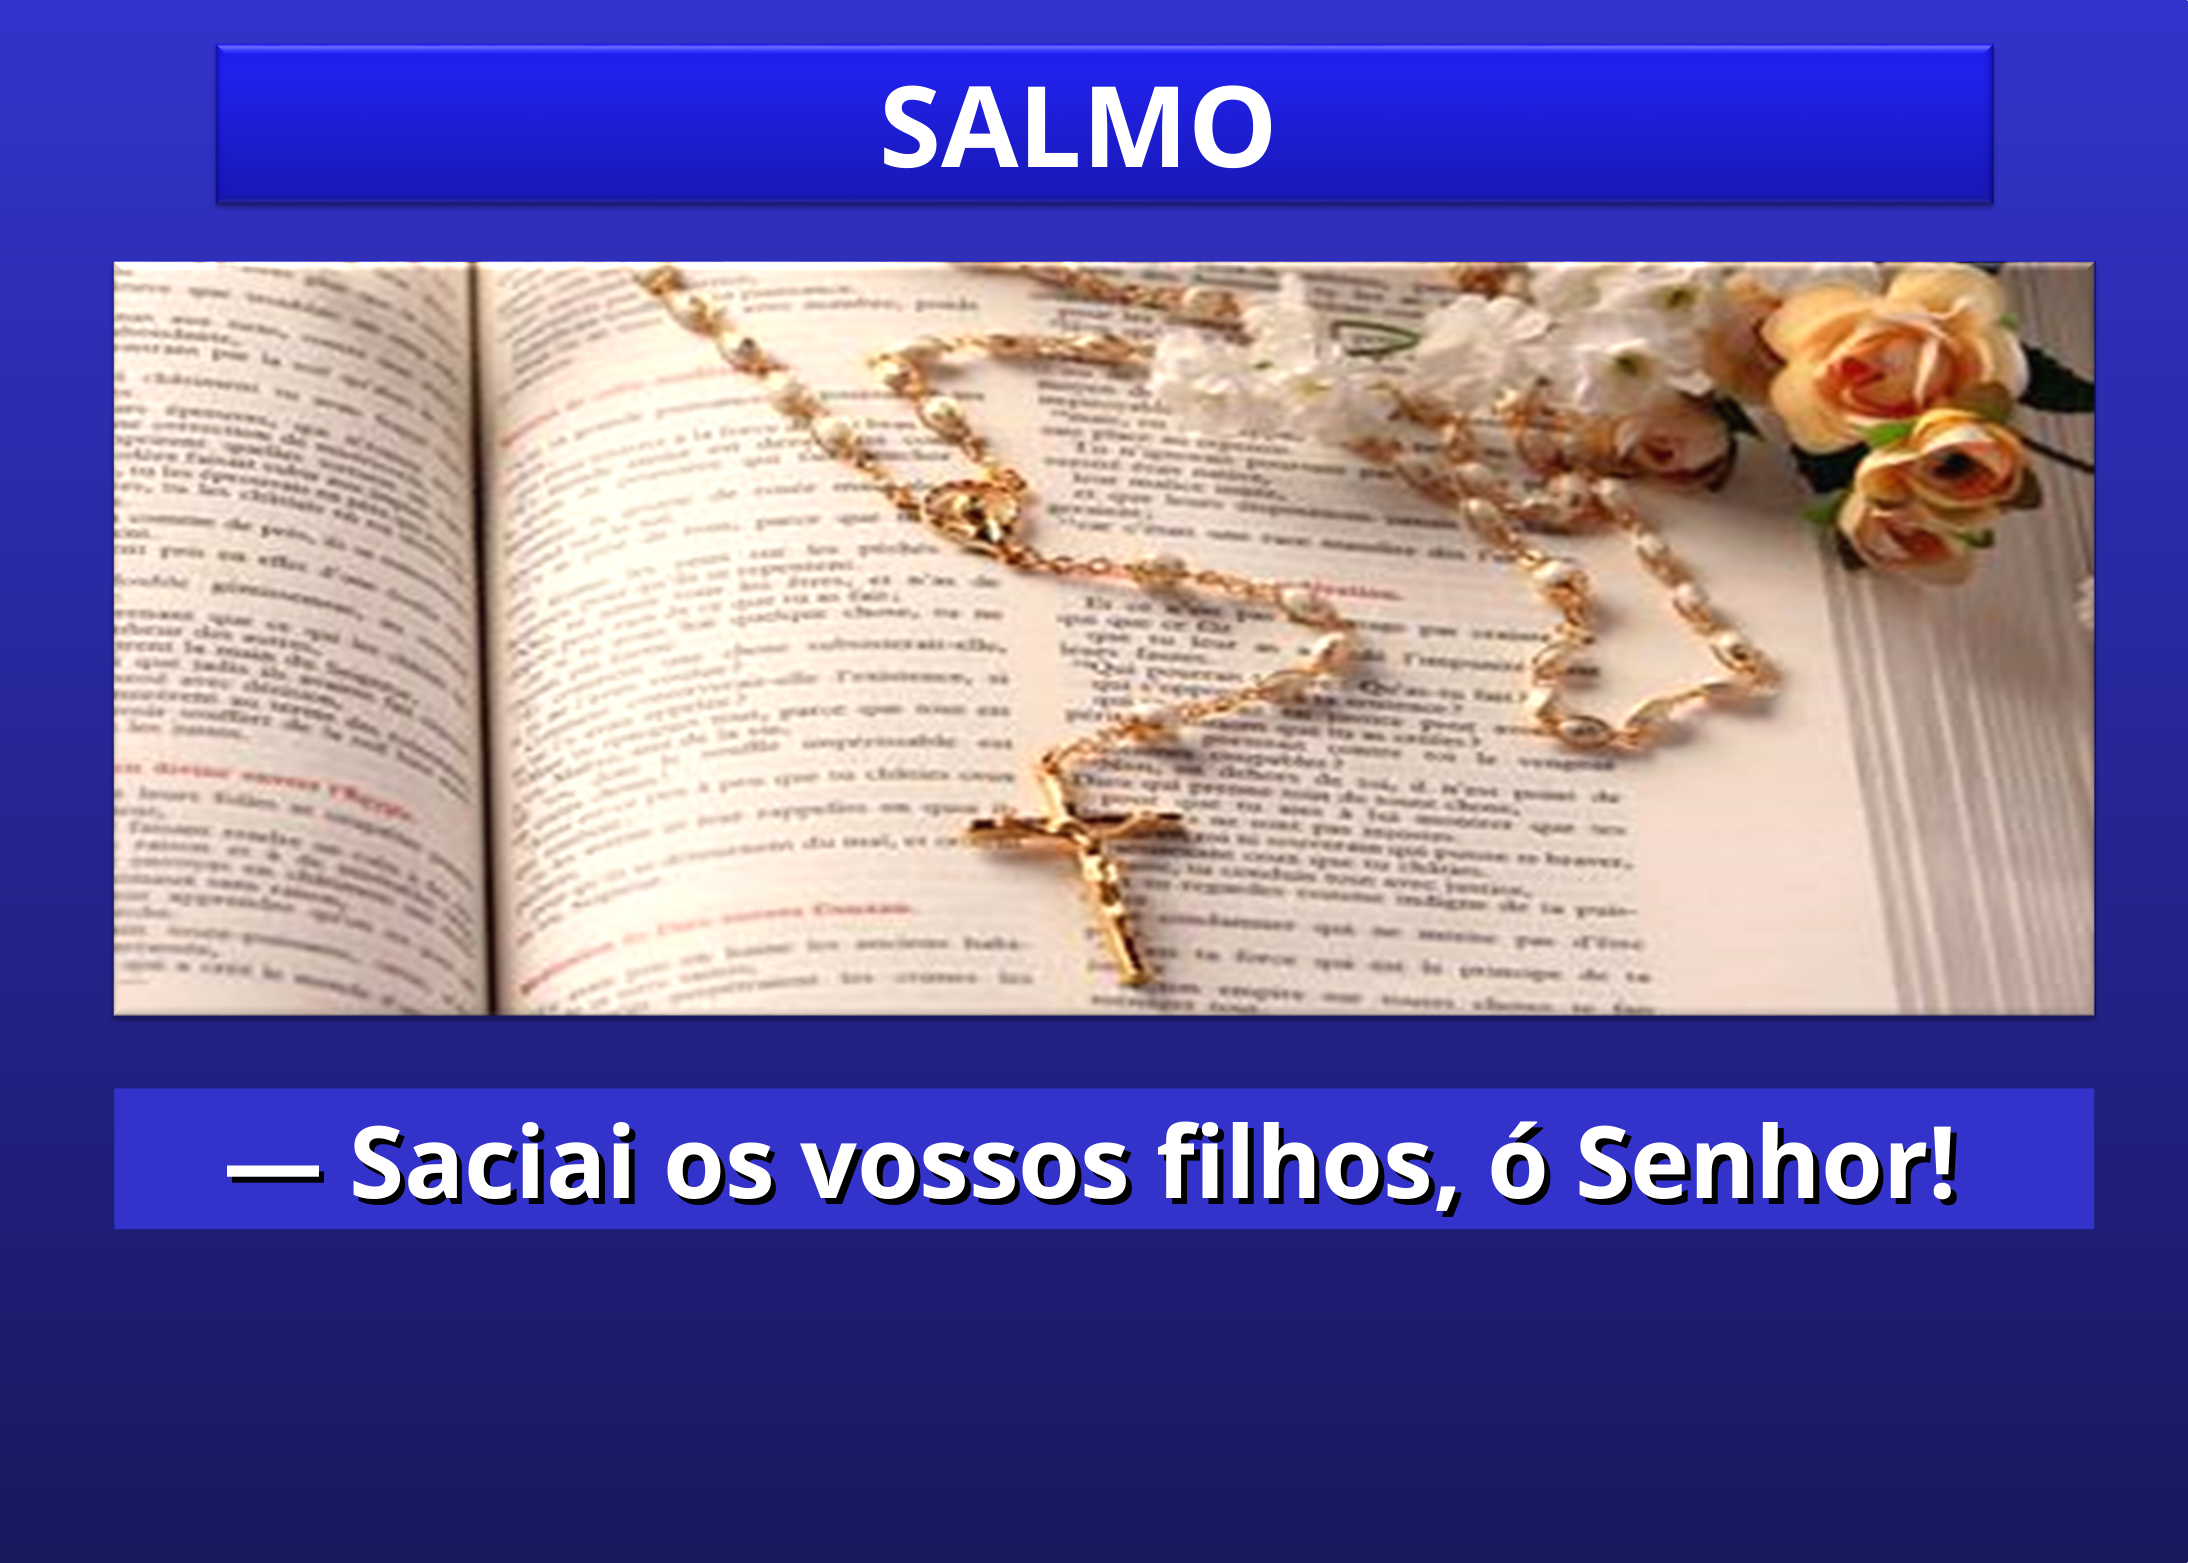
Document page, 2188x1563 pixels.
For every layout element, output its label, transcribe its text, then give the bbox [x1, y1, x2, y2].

text_box SALMO [216, 44, 1993, 201]
text_box — Saciai os vossos filhos, ó Senhor! [114, 1088, 2095, 1230]
picture [104, 16, 2104, 1029]
